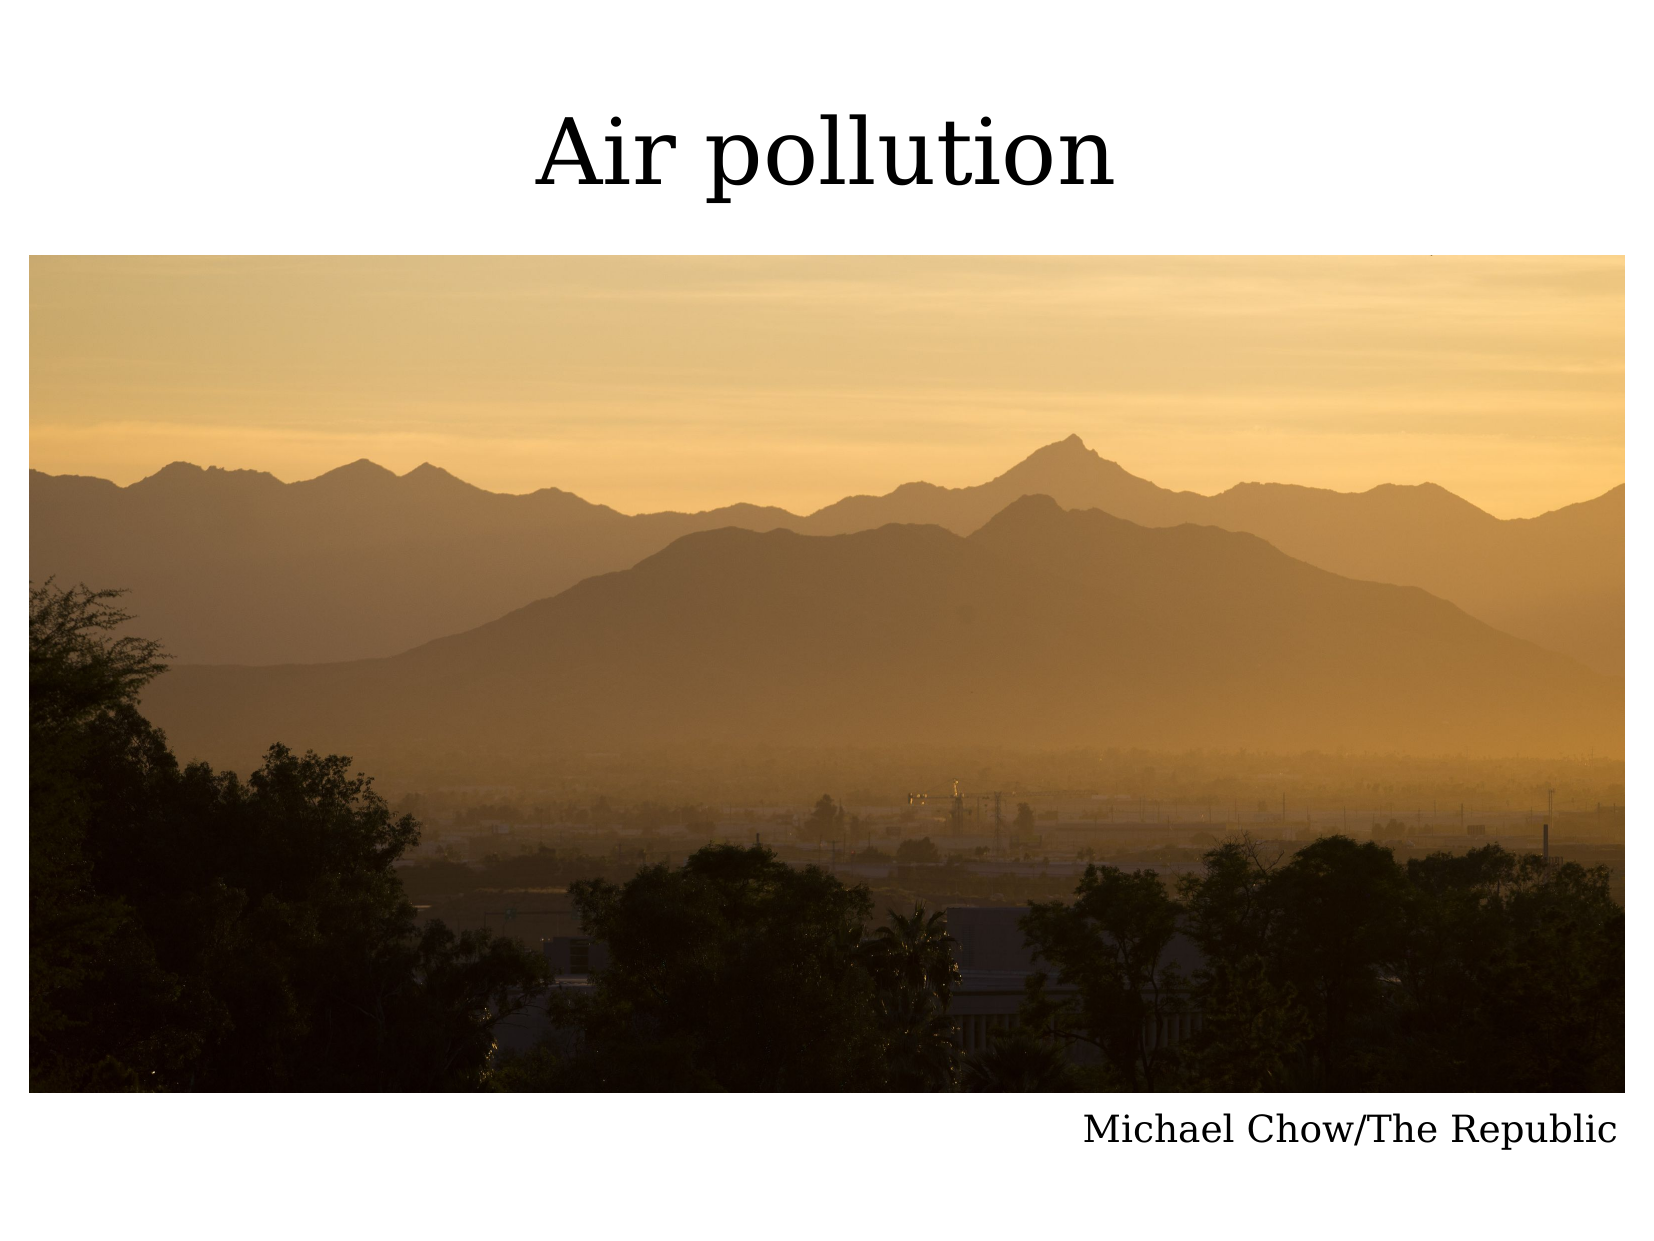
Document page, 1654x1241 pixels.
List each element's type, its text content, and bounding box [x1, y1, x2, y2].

text_box Michael Chow/The Republic [1067, 1100, 1654, 1160]
title Air pollution [82, 49, 1571, 255]
picture [29, 255, 1625, 1093]
